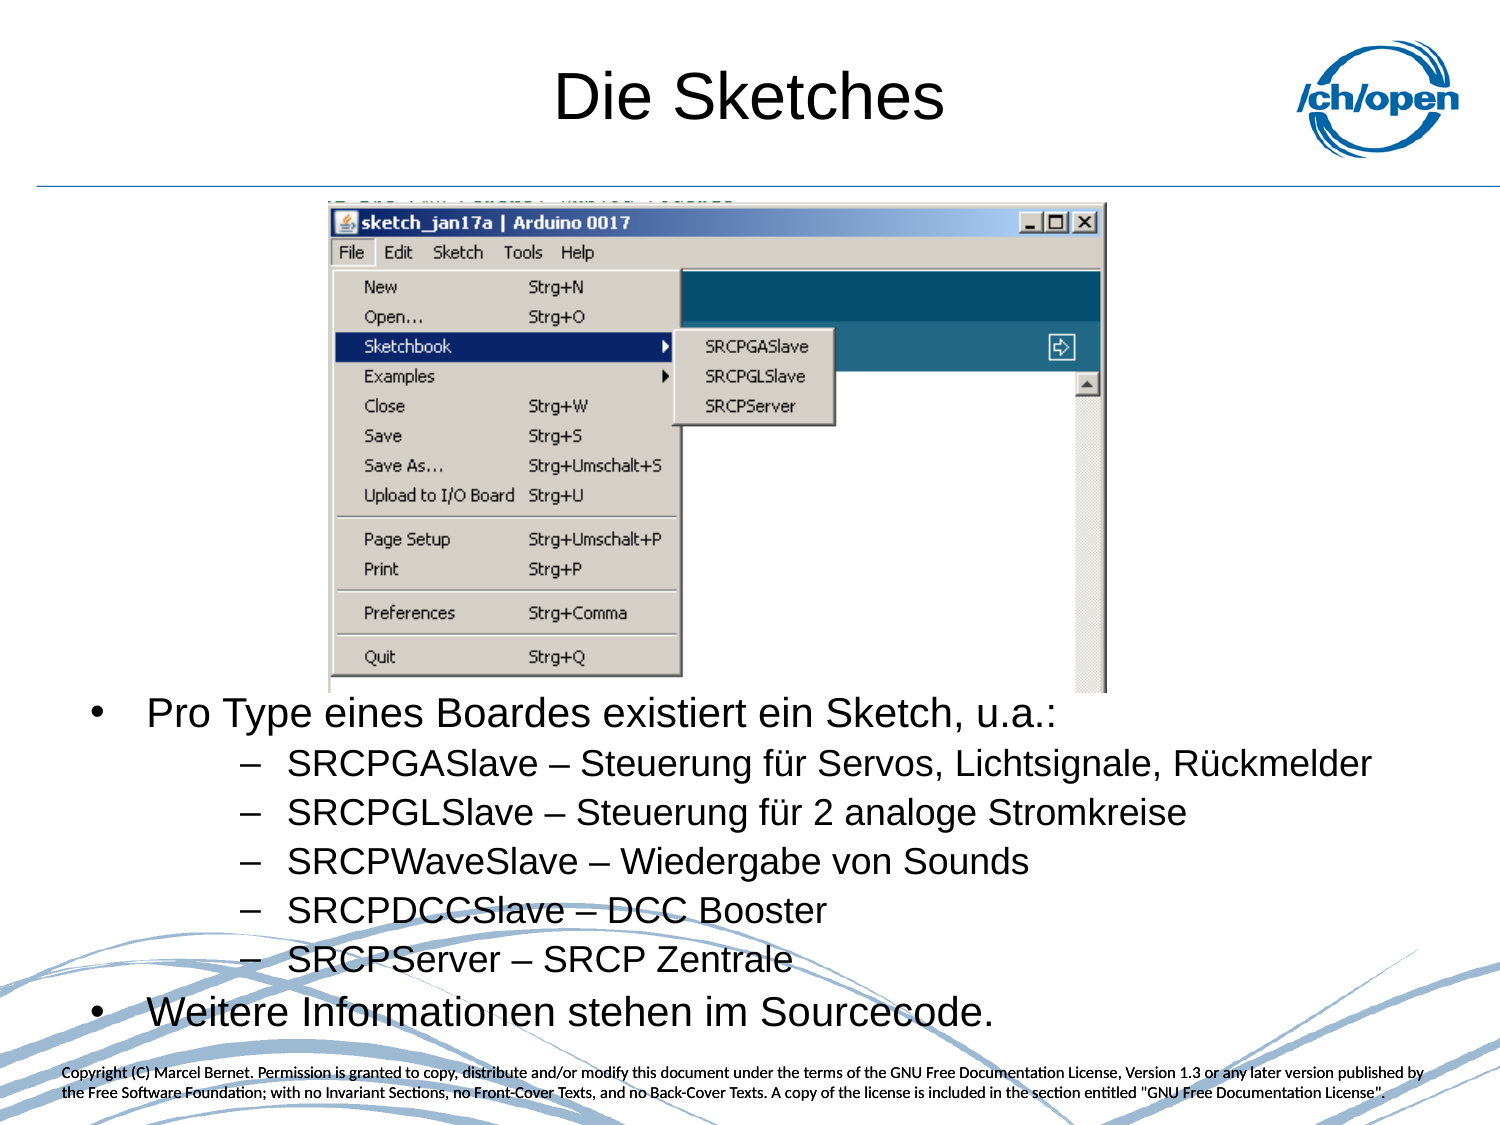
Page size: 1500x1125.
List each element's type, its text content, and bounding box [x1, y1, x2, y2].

list Pro Type eines Boardes existiert ein Sketch, u.a.: SRCPGASlave – Steuerung für Servos, Lichtsignale, Rückmelder SRCPGLSlave – Steuerung für 2 analoge Stromkreise SRCPWaveSlave – Wiedergabe von Sounds SRCPDCCSlave – DCC Booster SRCPServer – SRCP Zentrale Weitere Informationen stehen im Sourcecode. [75, 683, 1426, 1054]
title Die Sketches [75, 45, 1426, 165]
text_box Copyright (C) Marcel Bernet. Permission is granted to copy, distribute and/or modify this document under the terms of the GNU Free Documentation License, Version 1.3 or any later version published by the Free Software Foundation; with no Invariant Sections, no Front-Cover Texts, and no Back-Cover Texts. A copy of the license is included in the section entitled "GNU Free Documentation License". [46, 1054, 1454, 1111]
picture [328, 201, 1107, 693]
